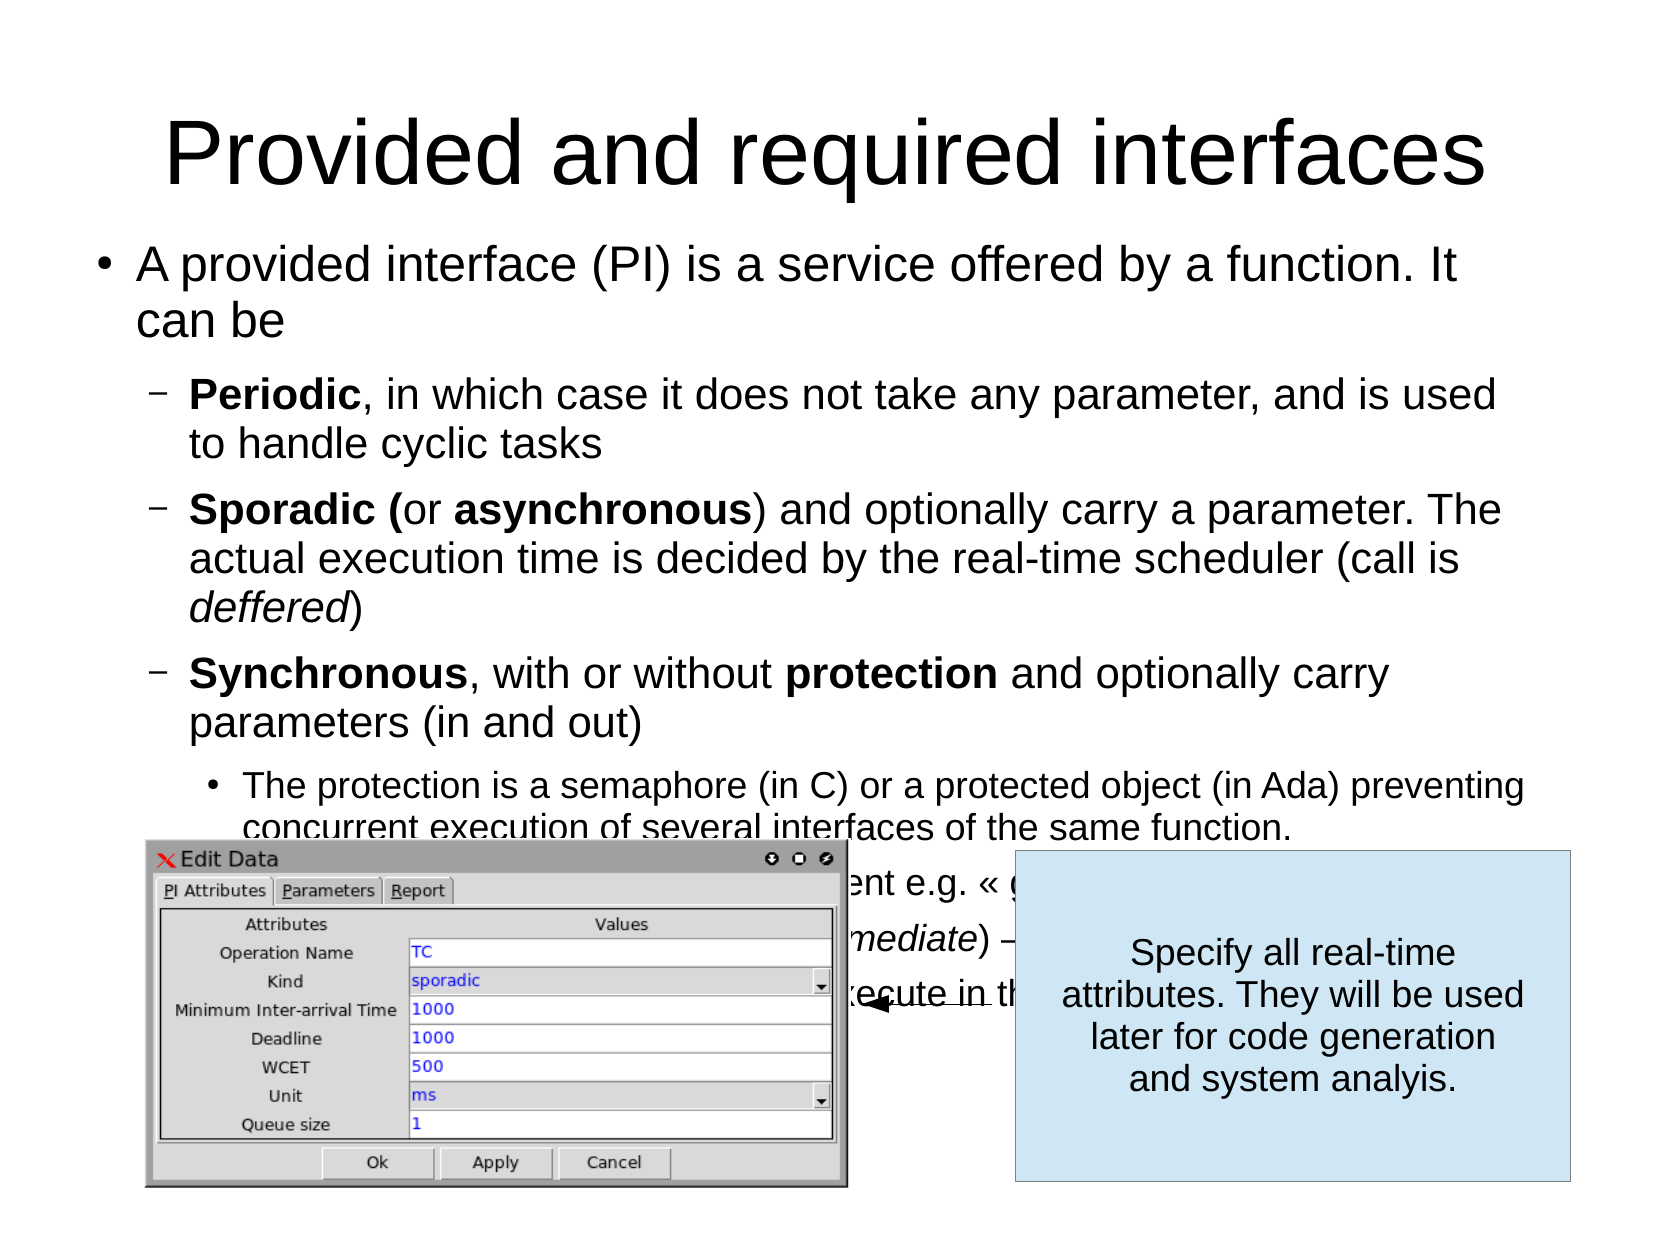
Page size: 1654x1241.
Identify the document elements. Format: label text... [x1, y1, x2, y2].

picture [141, 838, 851, 1193]
list A provided interface (PI) is a service offered by a function. It can be Periodic, in which case it does not take any parameter, and is used to handle cyclic tasks Sporadic (or asynchronous) and optionally carry a parameter. The actual execution time is decided by the real-time scheduler (call is deffered) Synchronous, with or without protection and optionally carry parameters (in and out) The protection is a semaphore (in C) or a protected object (in Ada) preventing concurrent execution of several interfaces of the same function. Use unprotected interface to implement e.g. « getter » functions Caller blocks on execution (call is immediate) – Just like a direct function call. At runtime, synchronous functions execute in the caller's thread space. [82, 236, 1538, 1063]
text_box Specify all real-time attributes. They will be used later for code generation and system analyis. [1015, 850, 1571, 1182]
title Provided and required interfaces [82, 49, 1571, 257]
